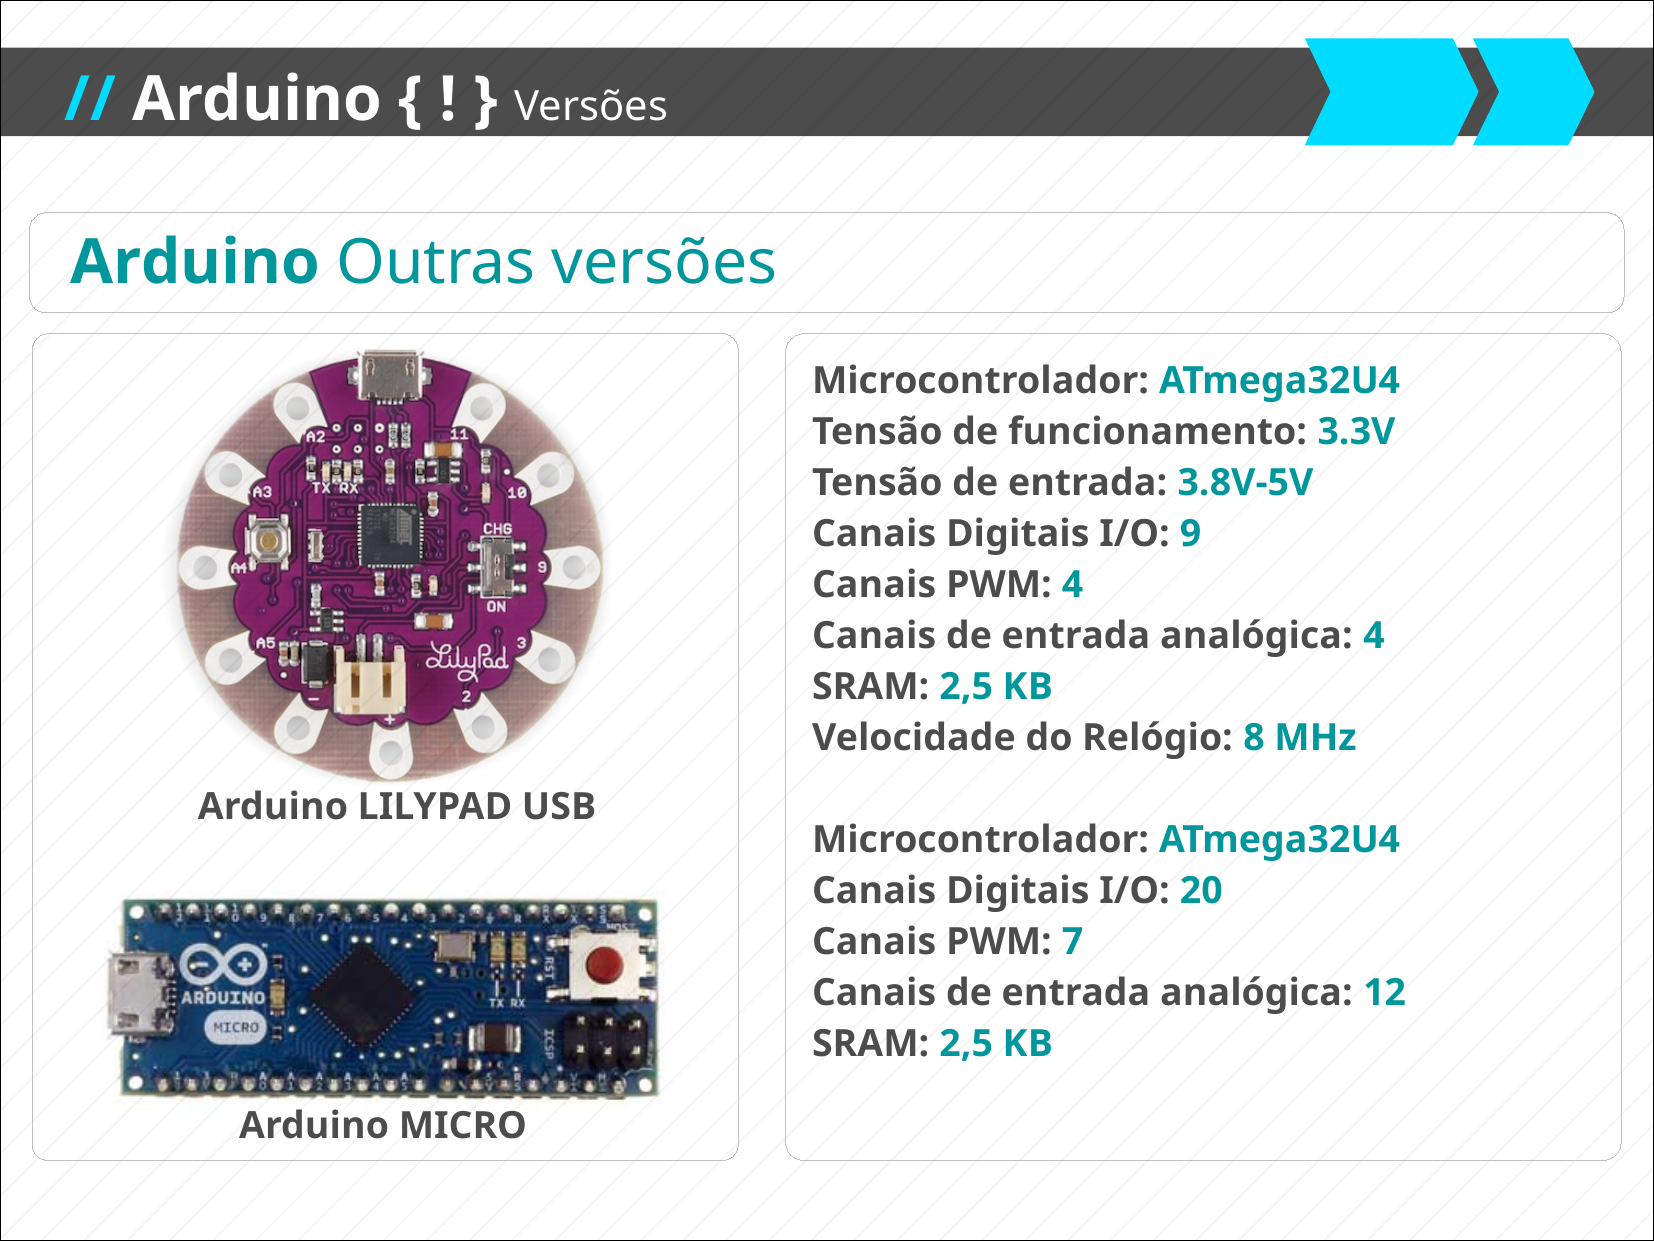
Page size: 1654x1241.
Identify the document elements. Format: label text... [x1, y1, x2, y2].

text_box // Arduino { ! } Versões [50, 32, 700, 144]
text_box [0, 0, 1654, 1241]
text_box Microcontrolador: ATmega32U4 Tensão de funcionamento: 3.3V Tensão de entrada: 3.8V-5V Canais Digitais I/O: 9 Canais PWM: 4 Canais de entrada analógica: 4 SRAM: 2,5 KB Velocidade do Relógio: 8 MHz Microcontrolador: ATmega32U4 Canais Digitais I/O: 20 Canais PWM: 7 Canais de entrada analógica: 12 SRAM: 2,5 KB [797, 345, 1383, 1224]
text_box Arduino Outras versões [55, 313, 747, 321]
